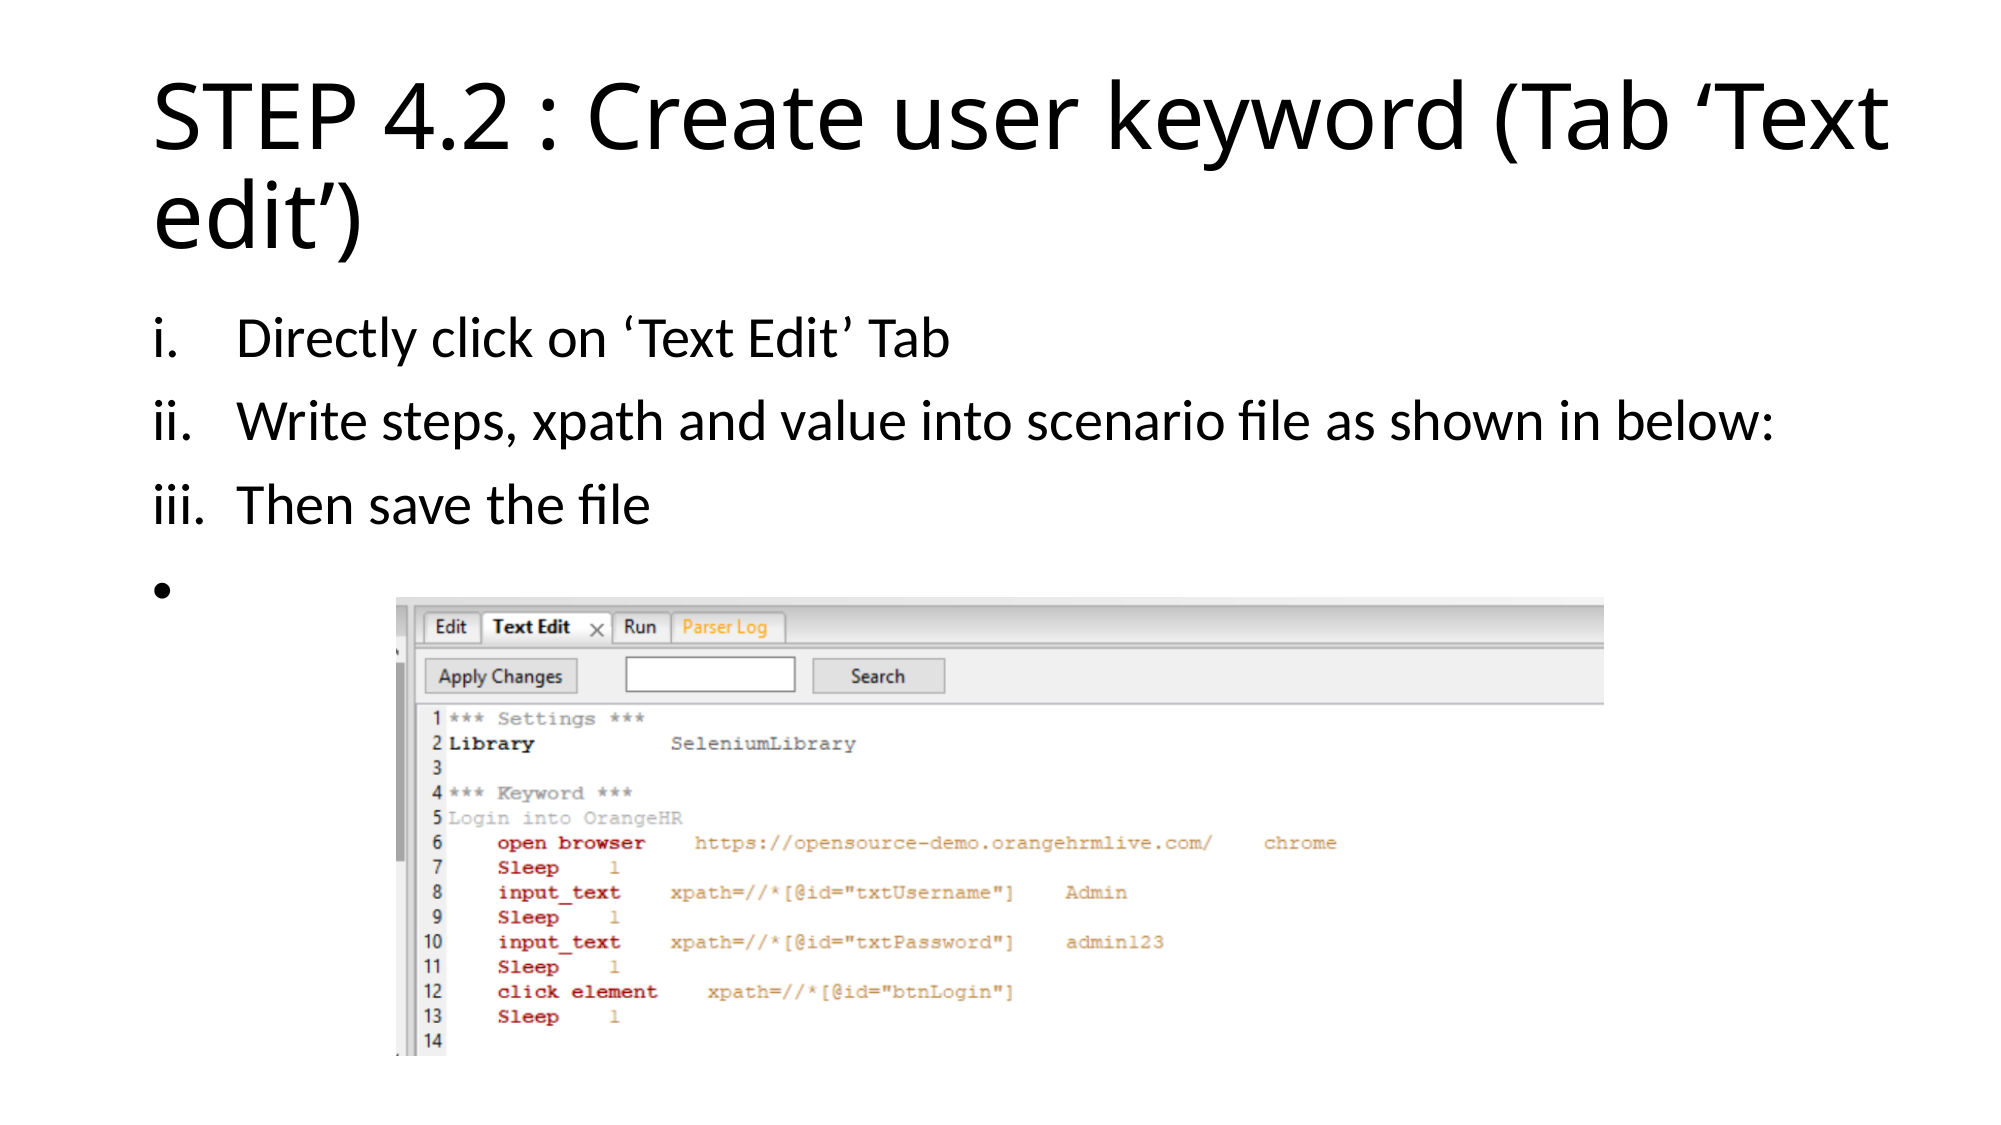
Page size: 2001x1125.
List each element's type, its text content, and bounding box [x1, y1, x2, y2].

list Directly click on ‘Text Edit’ Tab Write steps, xpath and value into scenario file as shown in below: Then save the file [137, 299, 1863, 1014]
title STEP 4.2 : Create user keyword (Tab ‘Text edit’) [137, 59, 1971, 280]
picture [396, 597, 1604, 1056]
